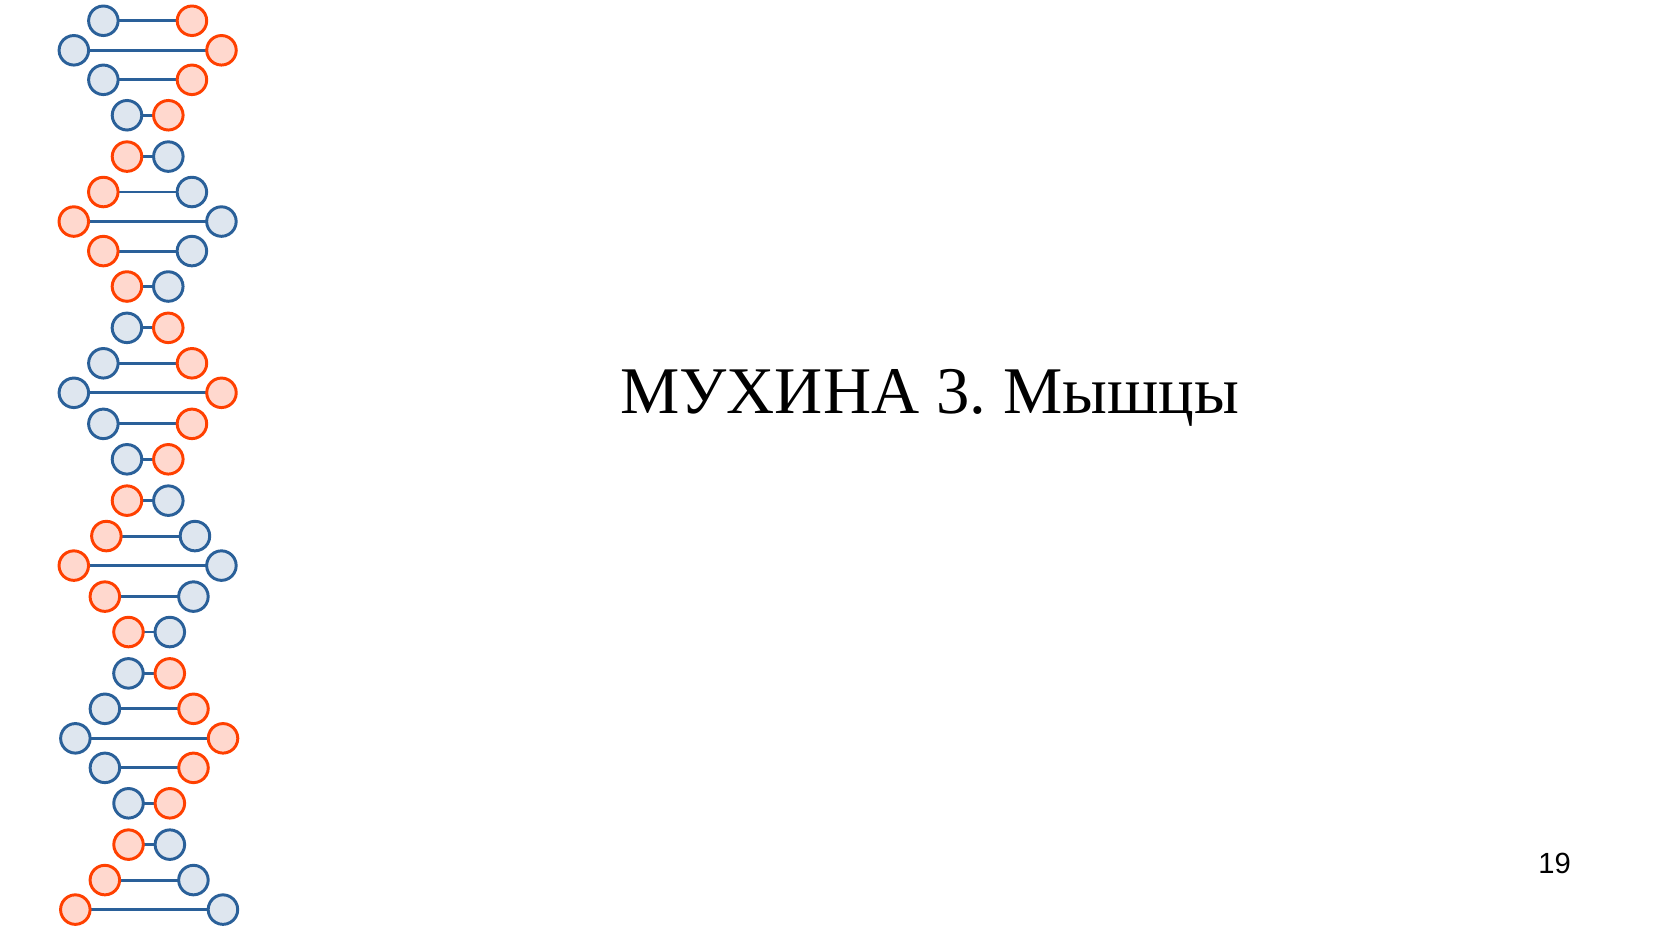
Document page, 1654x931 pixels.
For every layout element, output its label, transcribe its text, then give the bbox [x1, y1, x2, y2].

subtitle МУХИНА 3. Мышцы [265, 35, 1595, 748]
